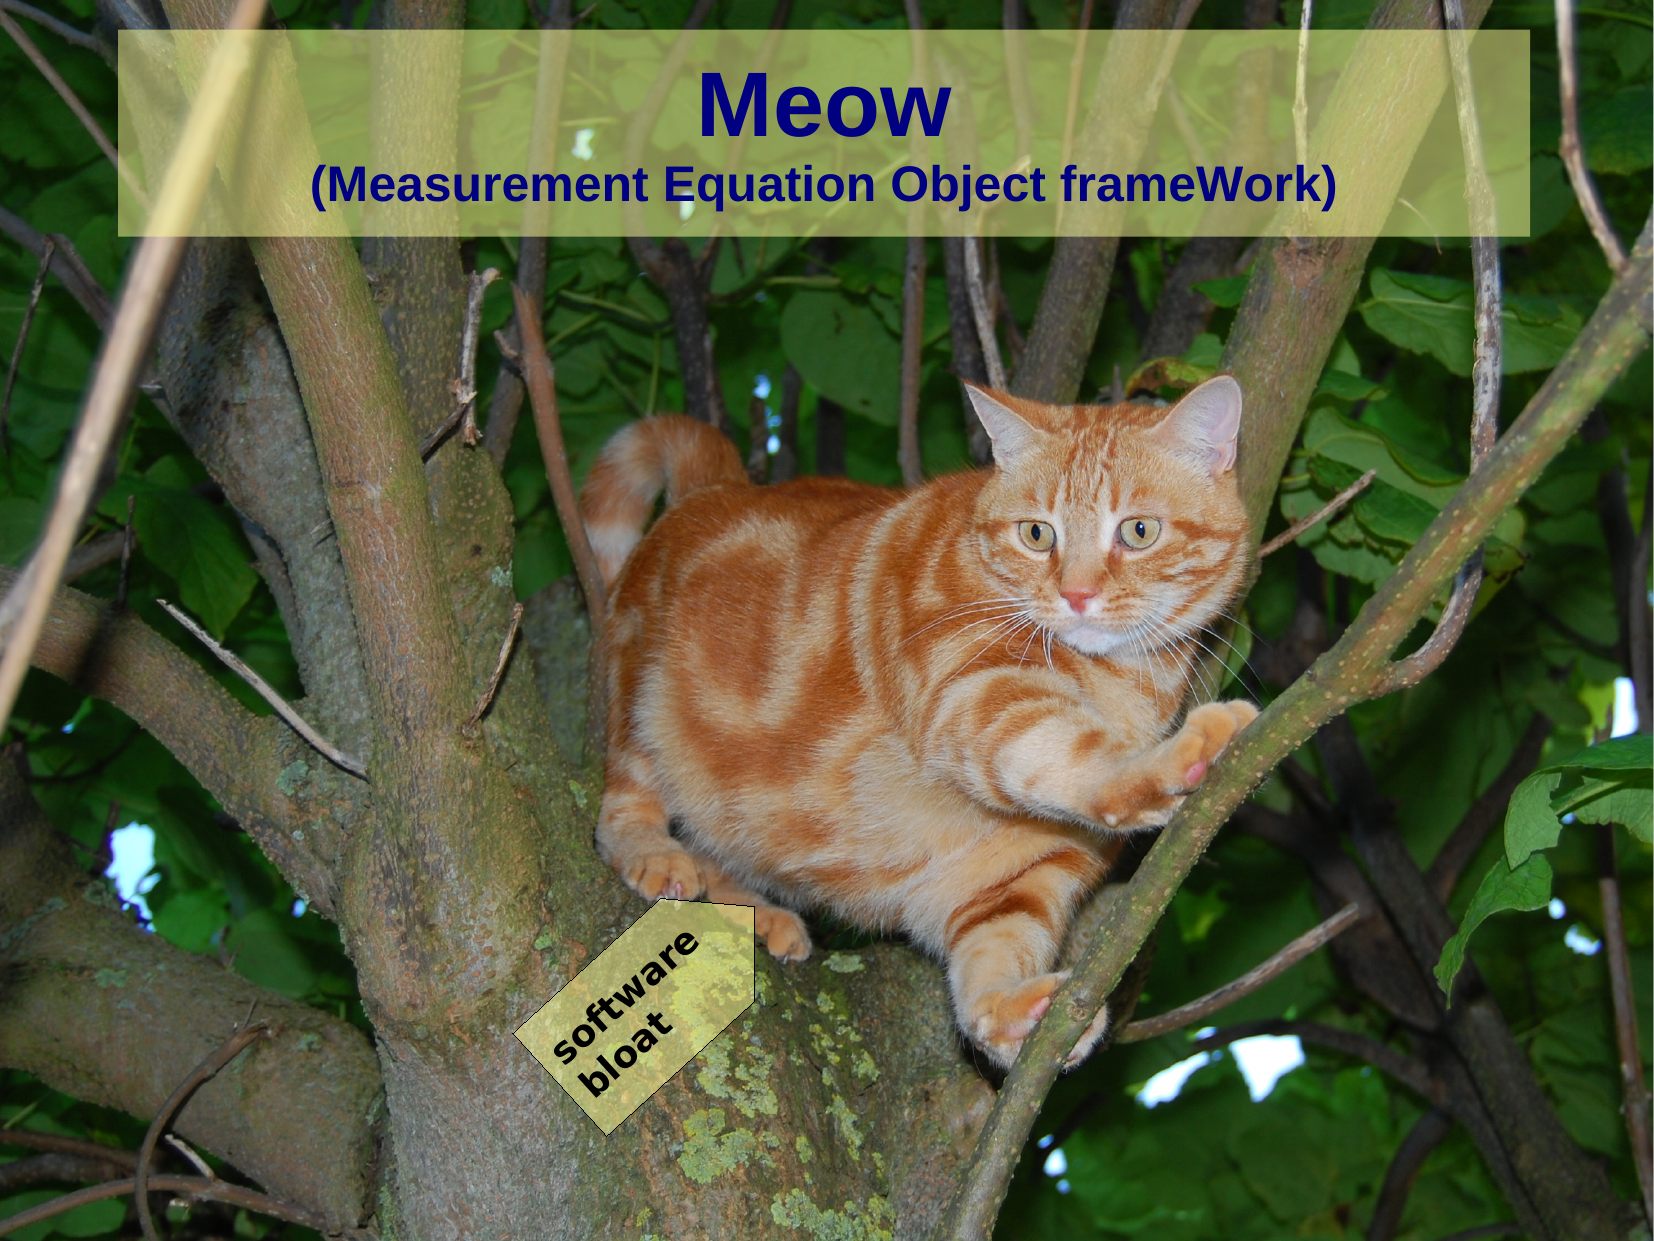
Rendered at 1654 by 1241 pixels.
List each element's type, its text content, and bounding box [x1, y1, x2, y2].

picture [0, 0, 1654, 1241]
title Meow (Measurement Equation Object frameWork) [118, 29, 1531, 237]
text_box software bloat [512, 898, 755, 1137]
